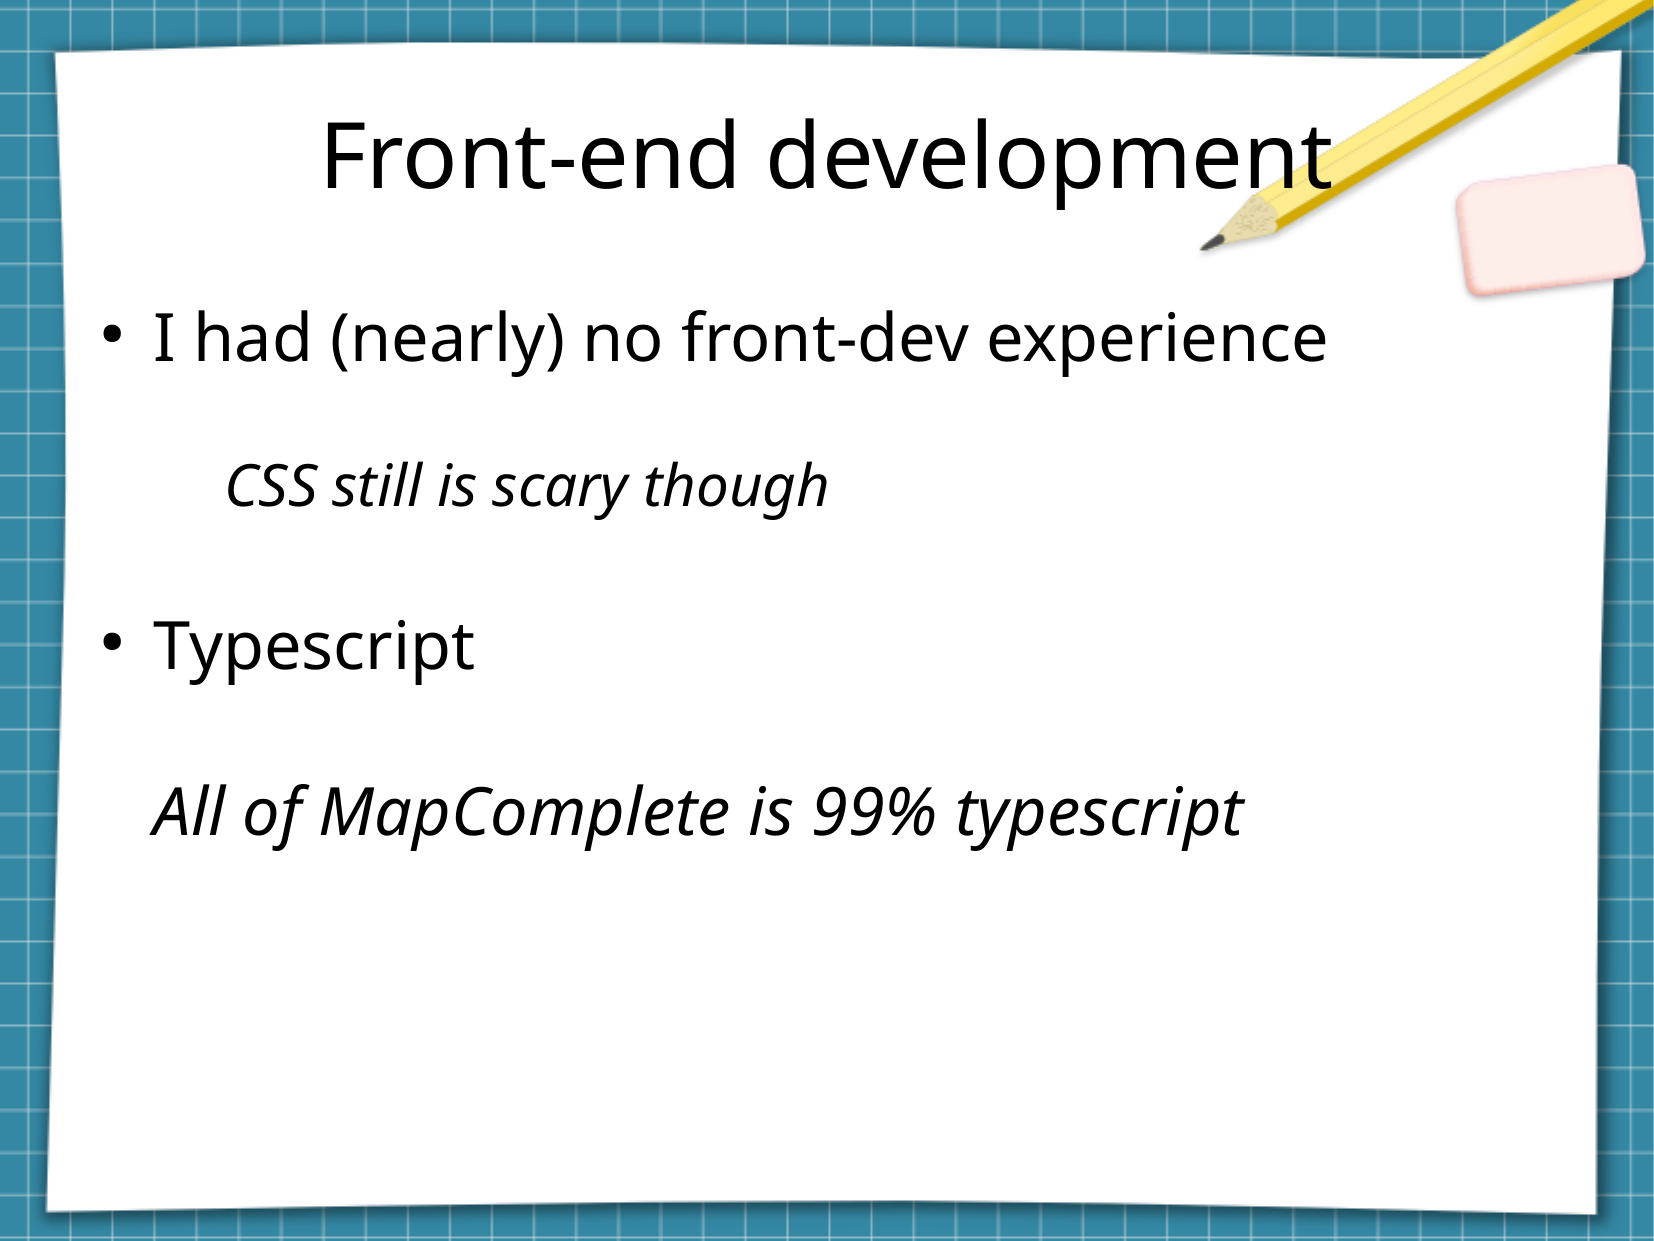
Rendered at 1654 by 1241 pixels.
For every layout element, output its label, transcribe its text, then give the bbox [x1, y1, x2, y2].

title Front-end development [82, 49, 1571, 257]
picture [0, 0, 1654, 1241]
list I had (nearly) no front-dev experience CSS still is scary though Typescript All of MapComplete is 99% typescript [82, 290, 1571, 1010]
